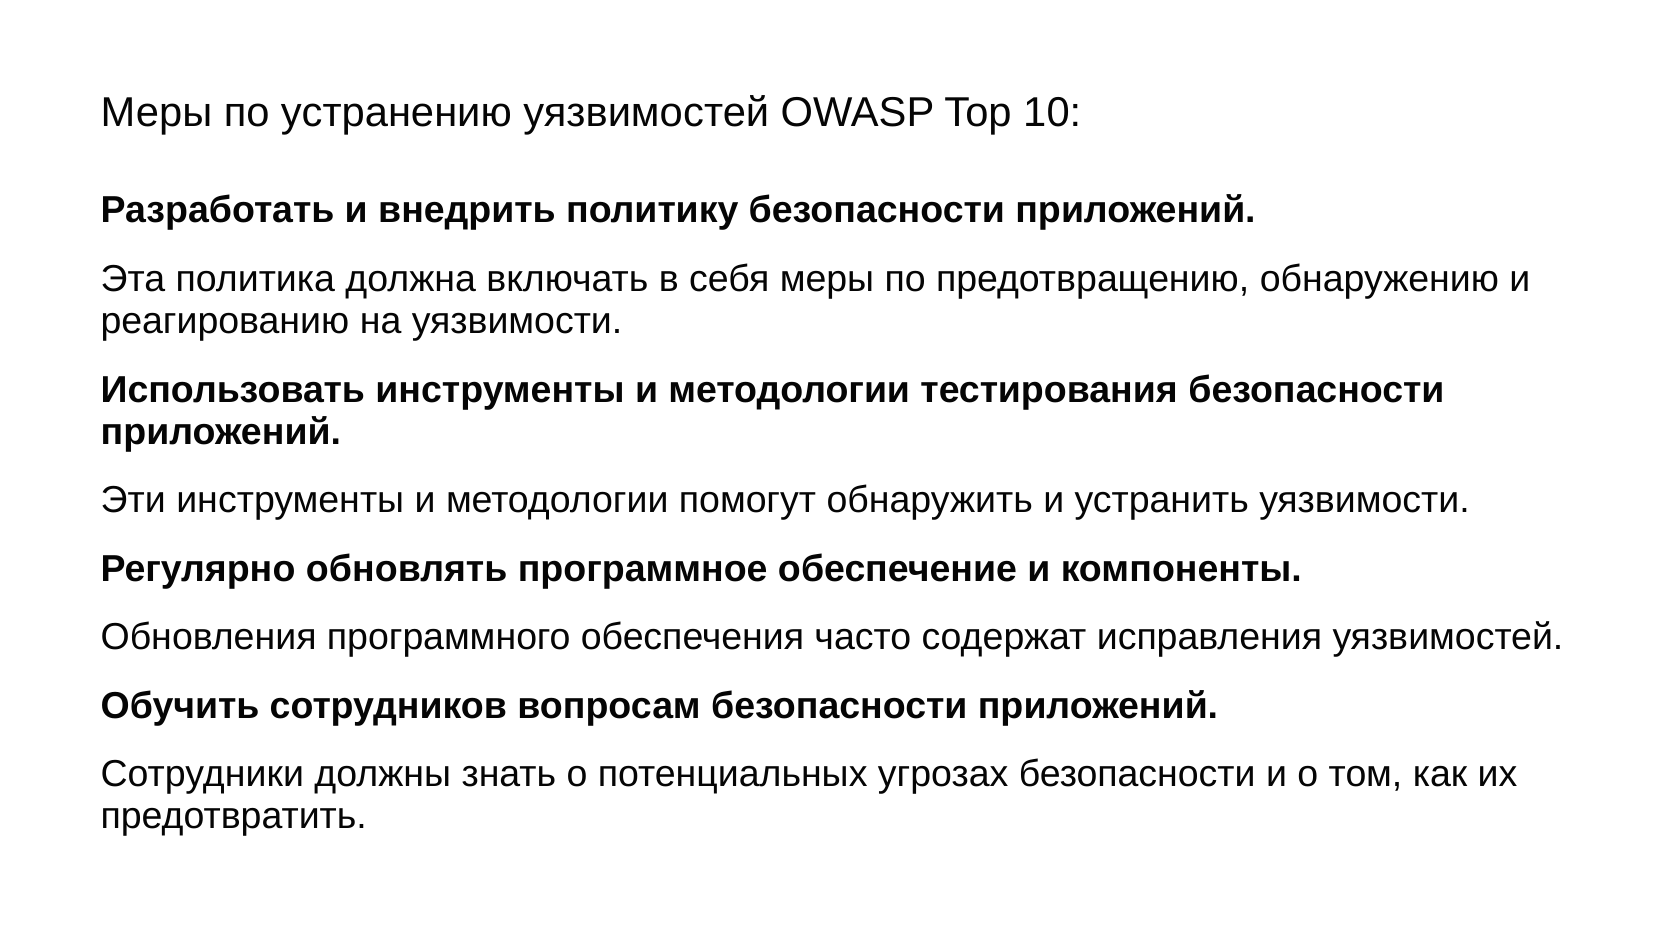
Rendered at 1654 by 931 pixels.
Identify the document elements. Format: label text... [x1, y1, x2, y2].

title Меры по устранению уязвимостей OWASP Top 10: [100, 35, 1595, 188]
list Разработать и внедрить политику безопасности приложений. Эта политика должна включать в себя меры по предотвращению, обнаружению и реагированию на уязвимости. Использовать инструменты и методологии тестирования безопасности приложений. Эти инструменты и методологии помогут обнаружить и устранить уязвимости. Регулярно обновлять программное обеспечение и компоненты. Обновления программного обеспечения часто содержат исправления уязвимостей. Обучить сотрудников вопросам безопасности приложений. Сотрудники должны знать о потенциальных угрозах безопасности и о том, как их предотвратить. [100, 188, 1595, 851]
